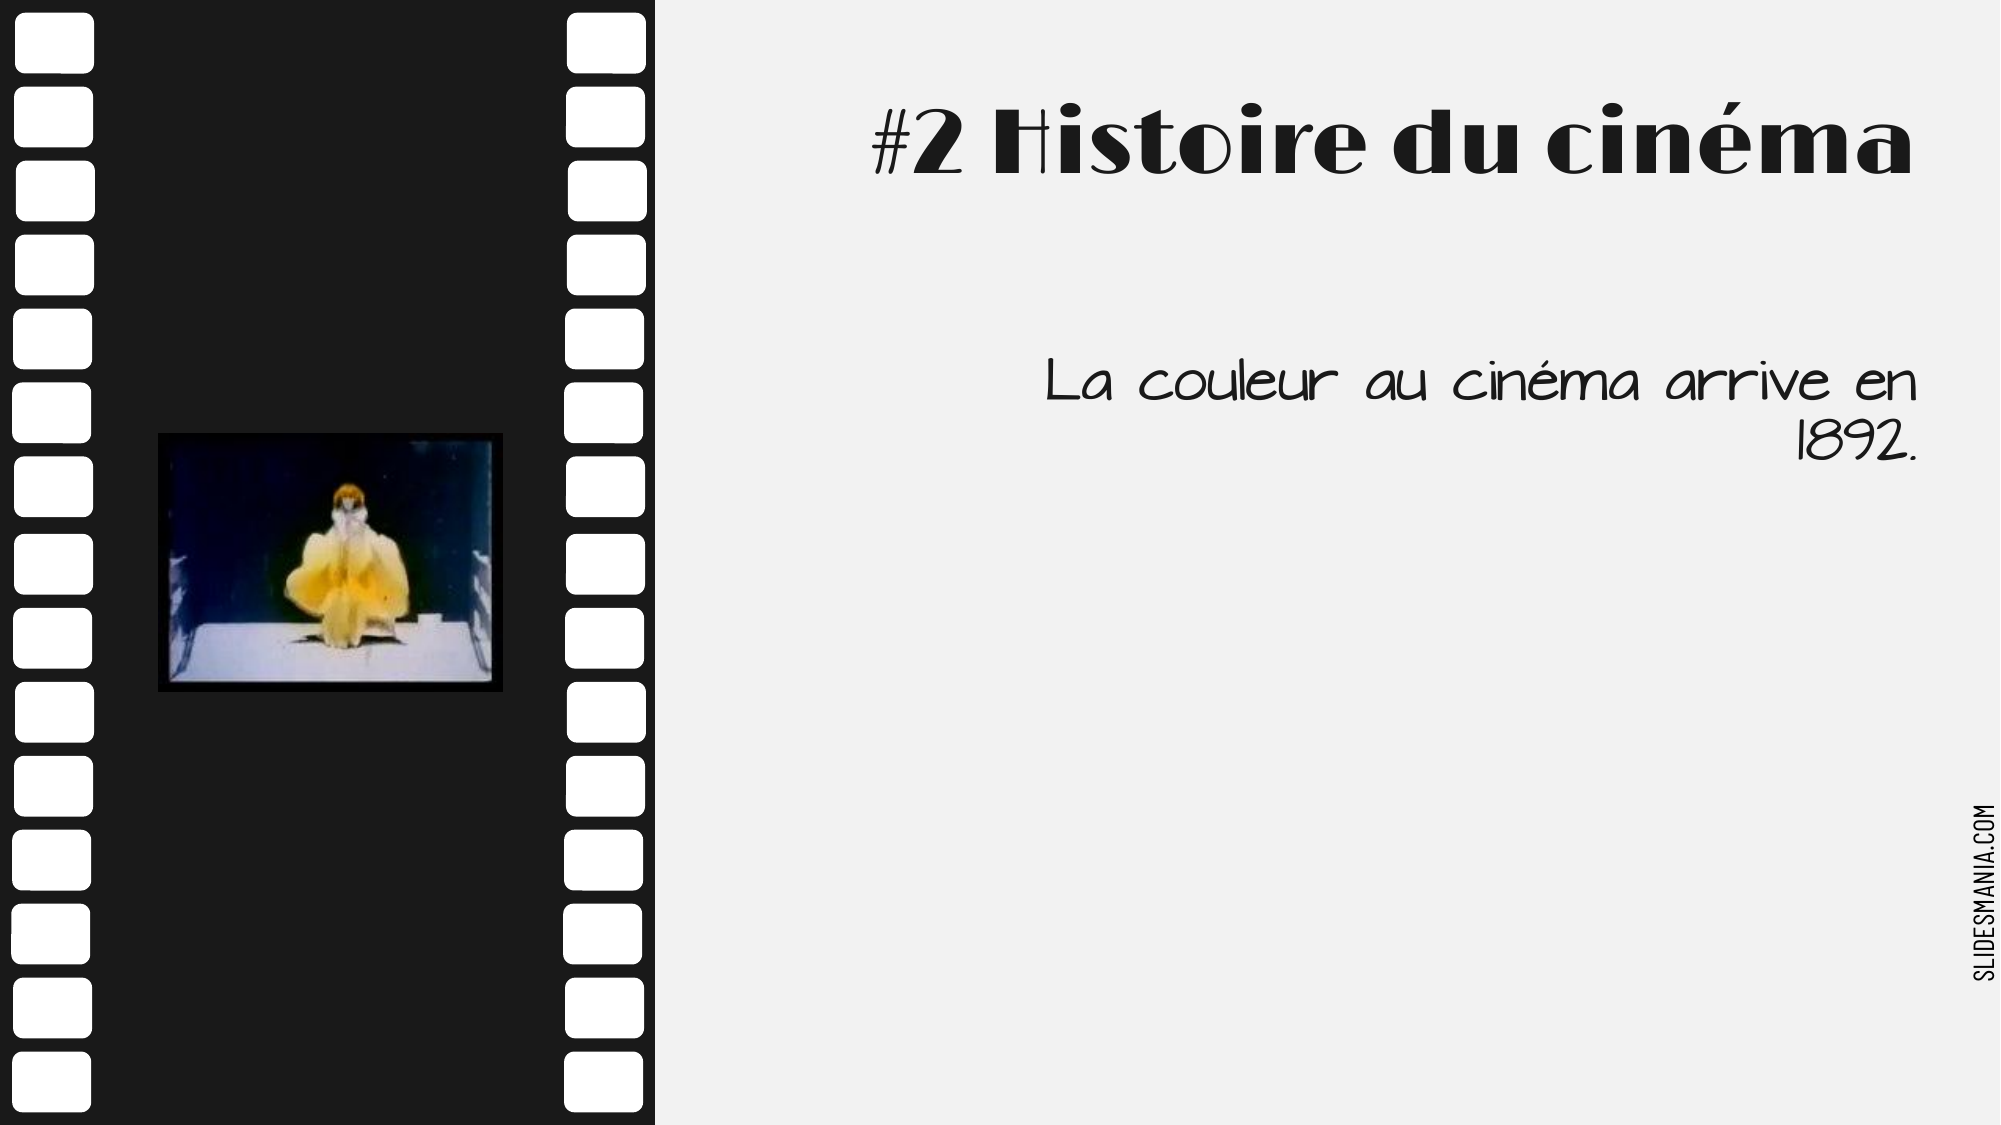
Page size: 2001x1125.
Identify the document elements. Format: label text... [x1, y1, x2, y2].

text_box #2 Histoire du cinéma [781, 74, 1934, 201]
picture [158, 433, 503, 692]
text_box La couleur au cinéma arrive en 1892. [909, 342, 1933, 661]
